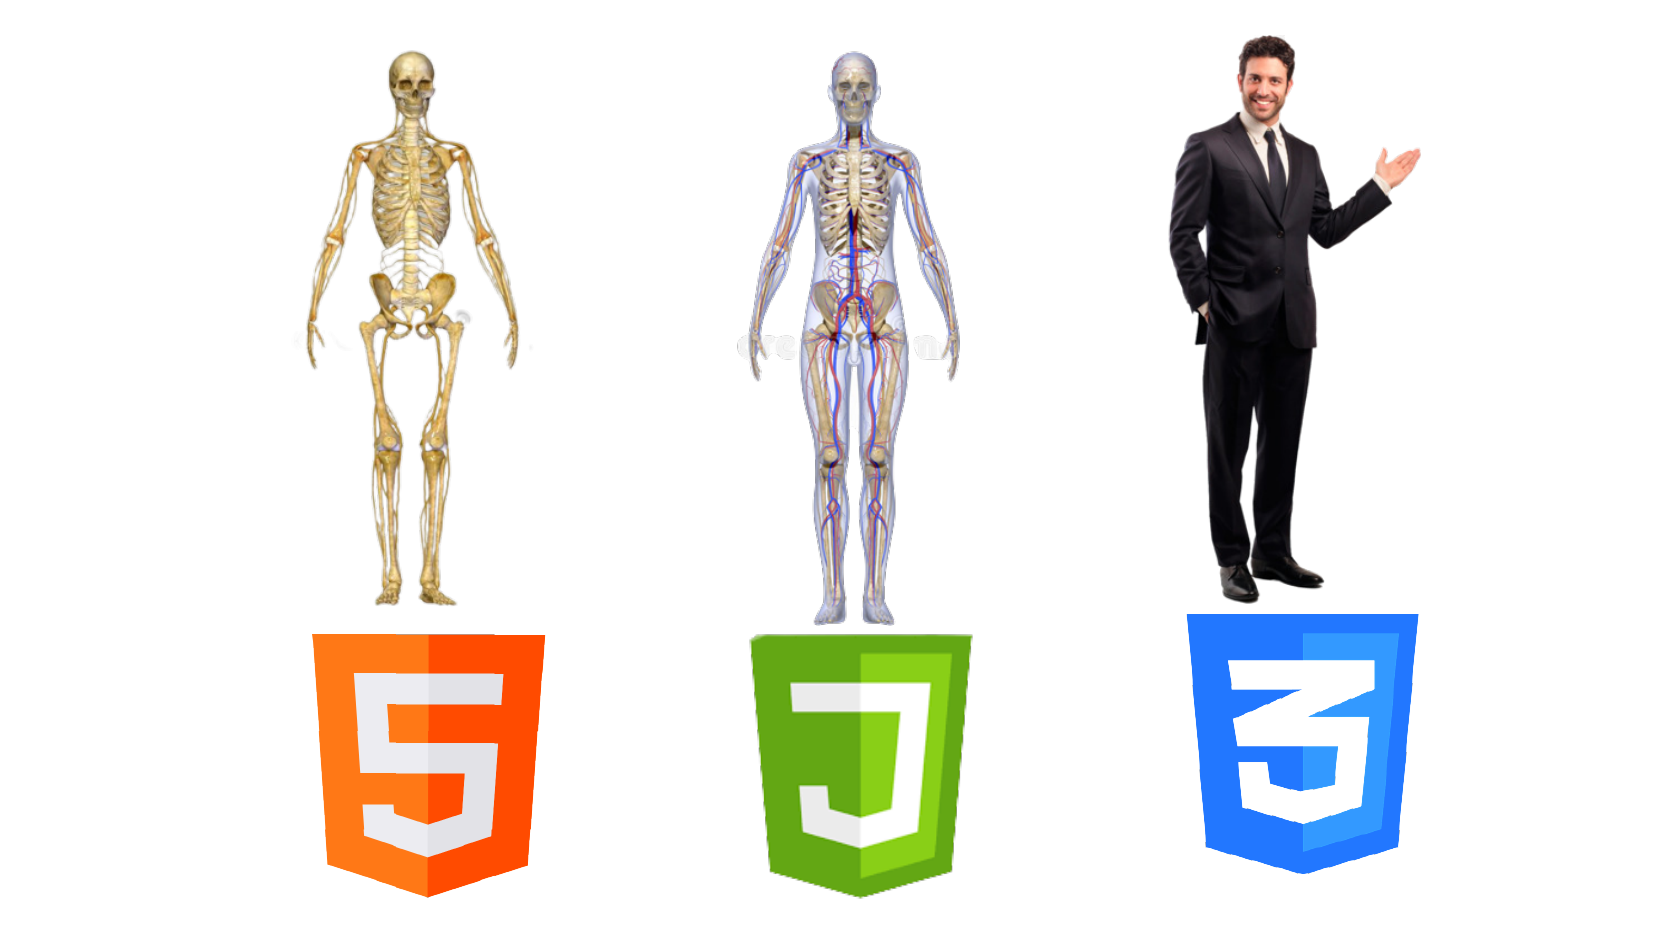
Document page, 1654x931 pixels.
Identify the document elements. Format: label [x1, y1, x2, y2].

picture [106, 35, 1516, 915]
